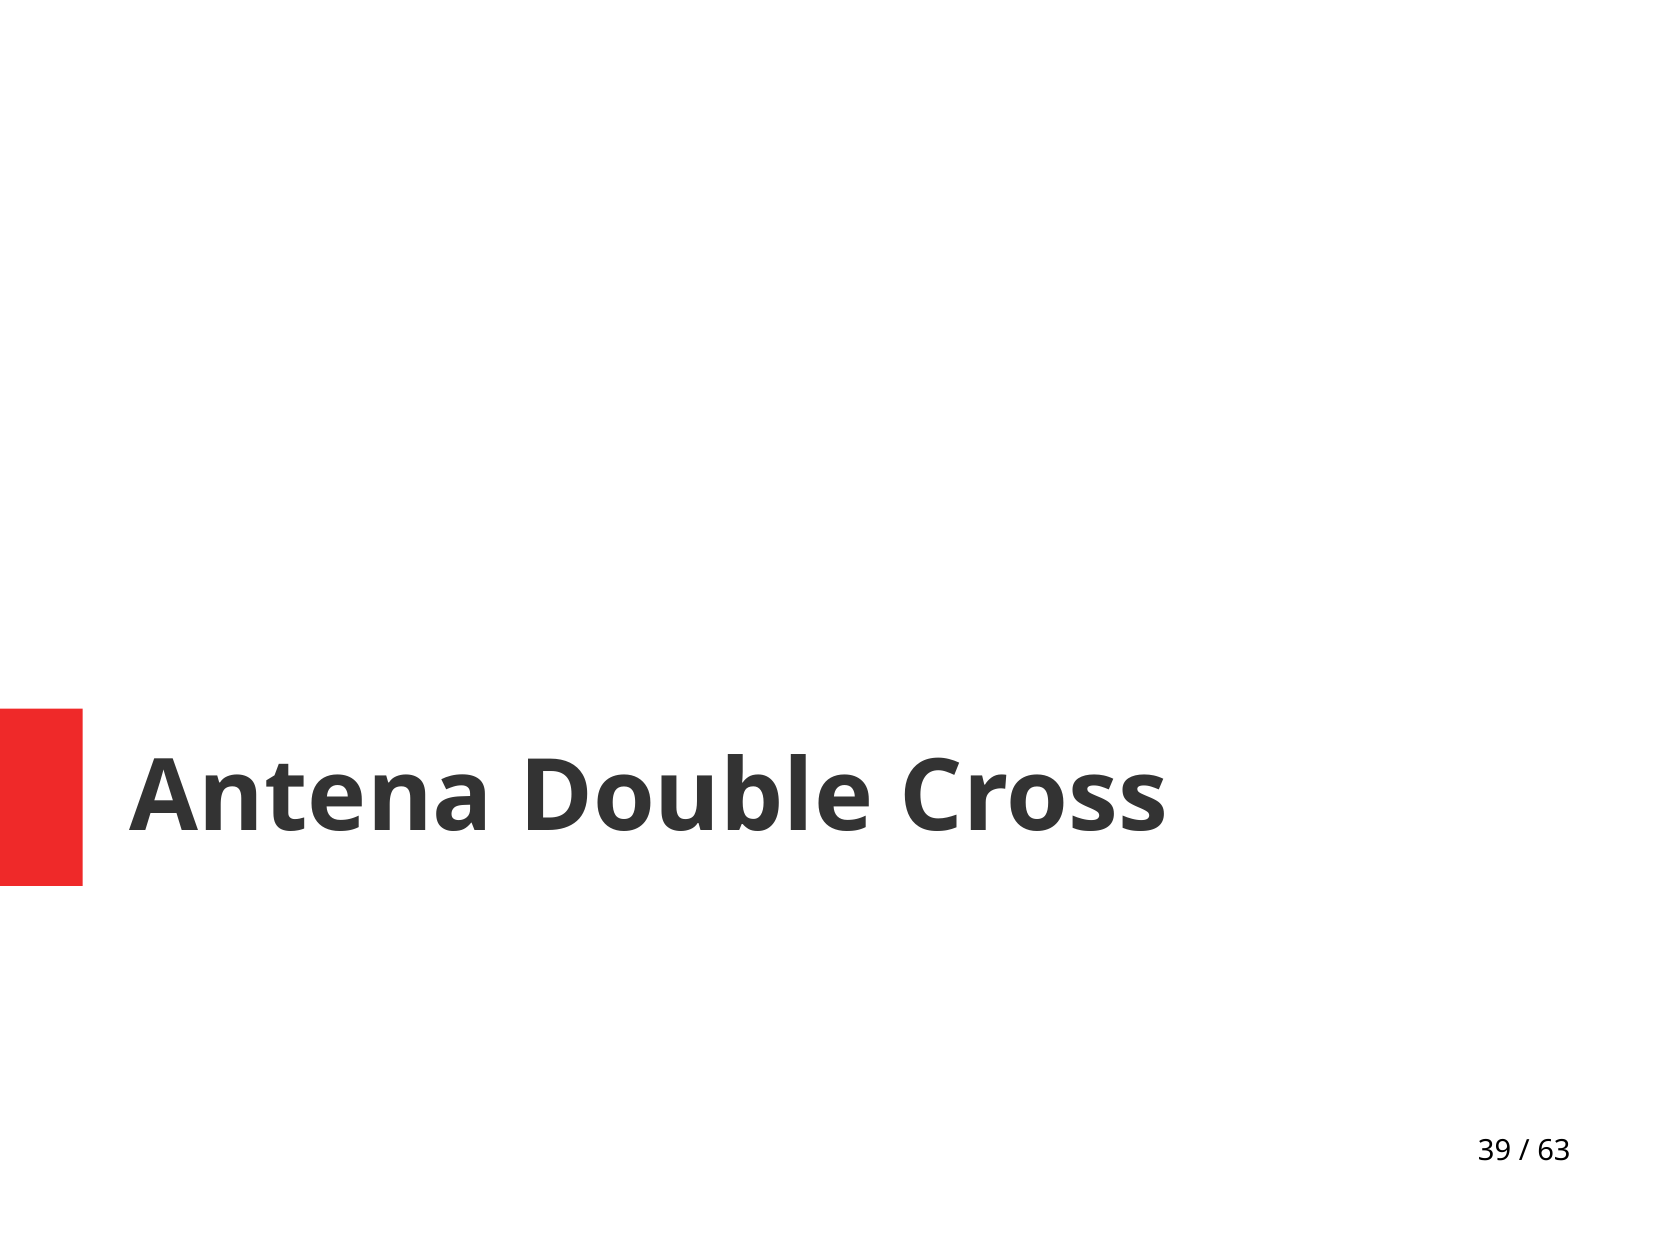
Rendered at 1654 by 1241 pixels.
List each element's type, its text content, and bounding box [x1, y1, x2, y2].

title Antena Double Cross [129, 673, 1536, 910]
